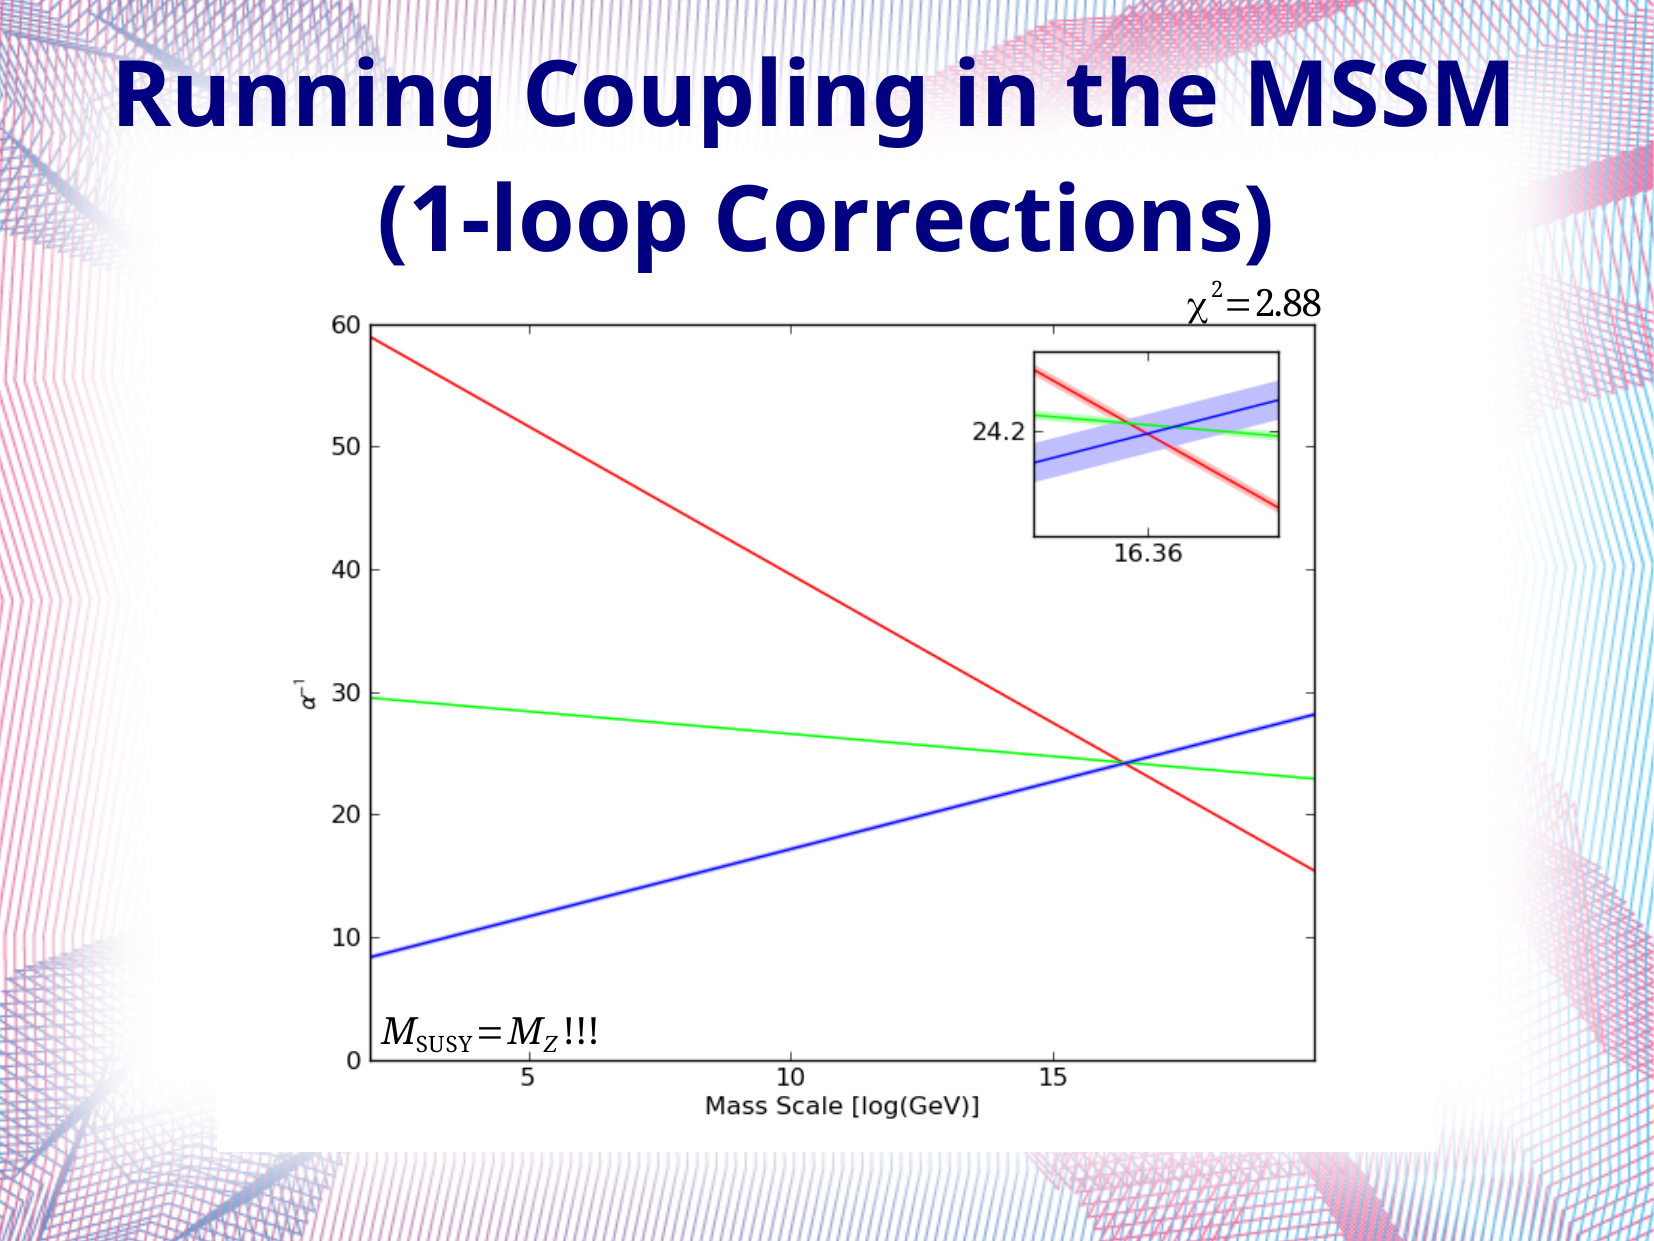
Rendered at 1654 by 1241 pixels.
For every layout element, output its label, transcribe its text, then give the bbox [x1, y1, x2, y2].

title Running Coupling in the MSSM (1-loop Corrections) [82, 50, 1571, 256]
chart [372, 1009, 607, 1060]
chart [1181, 277, 1327, 328]
picture [0, 0, 1654, 1241]
